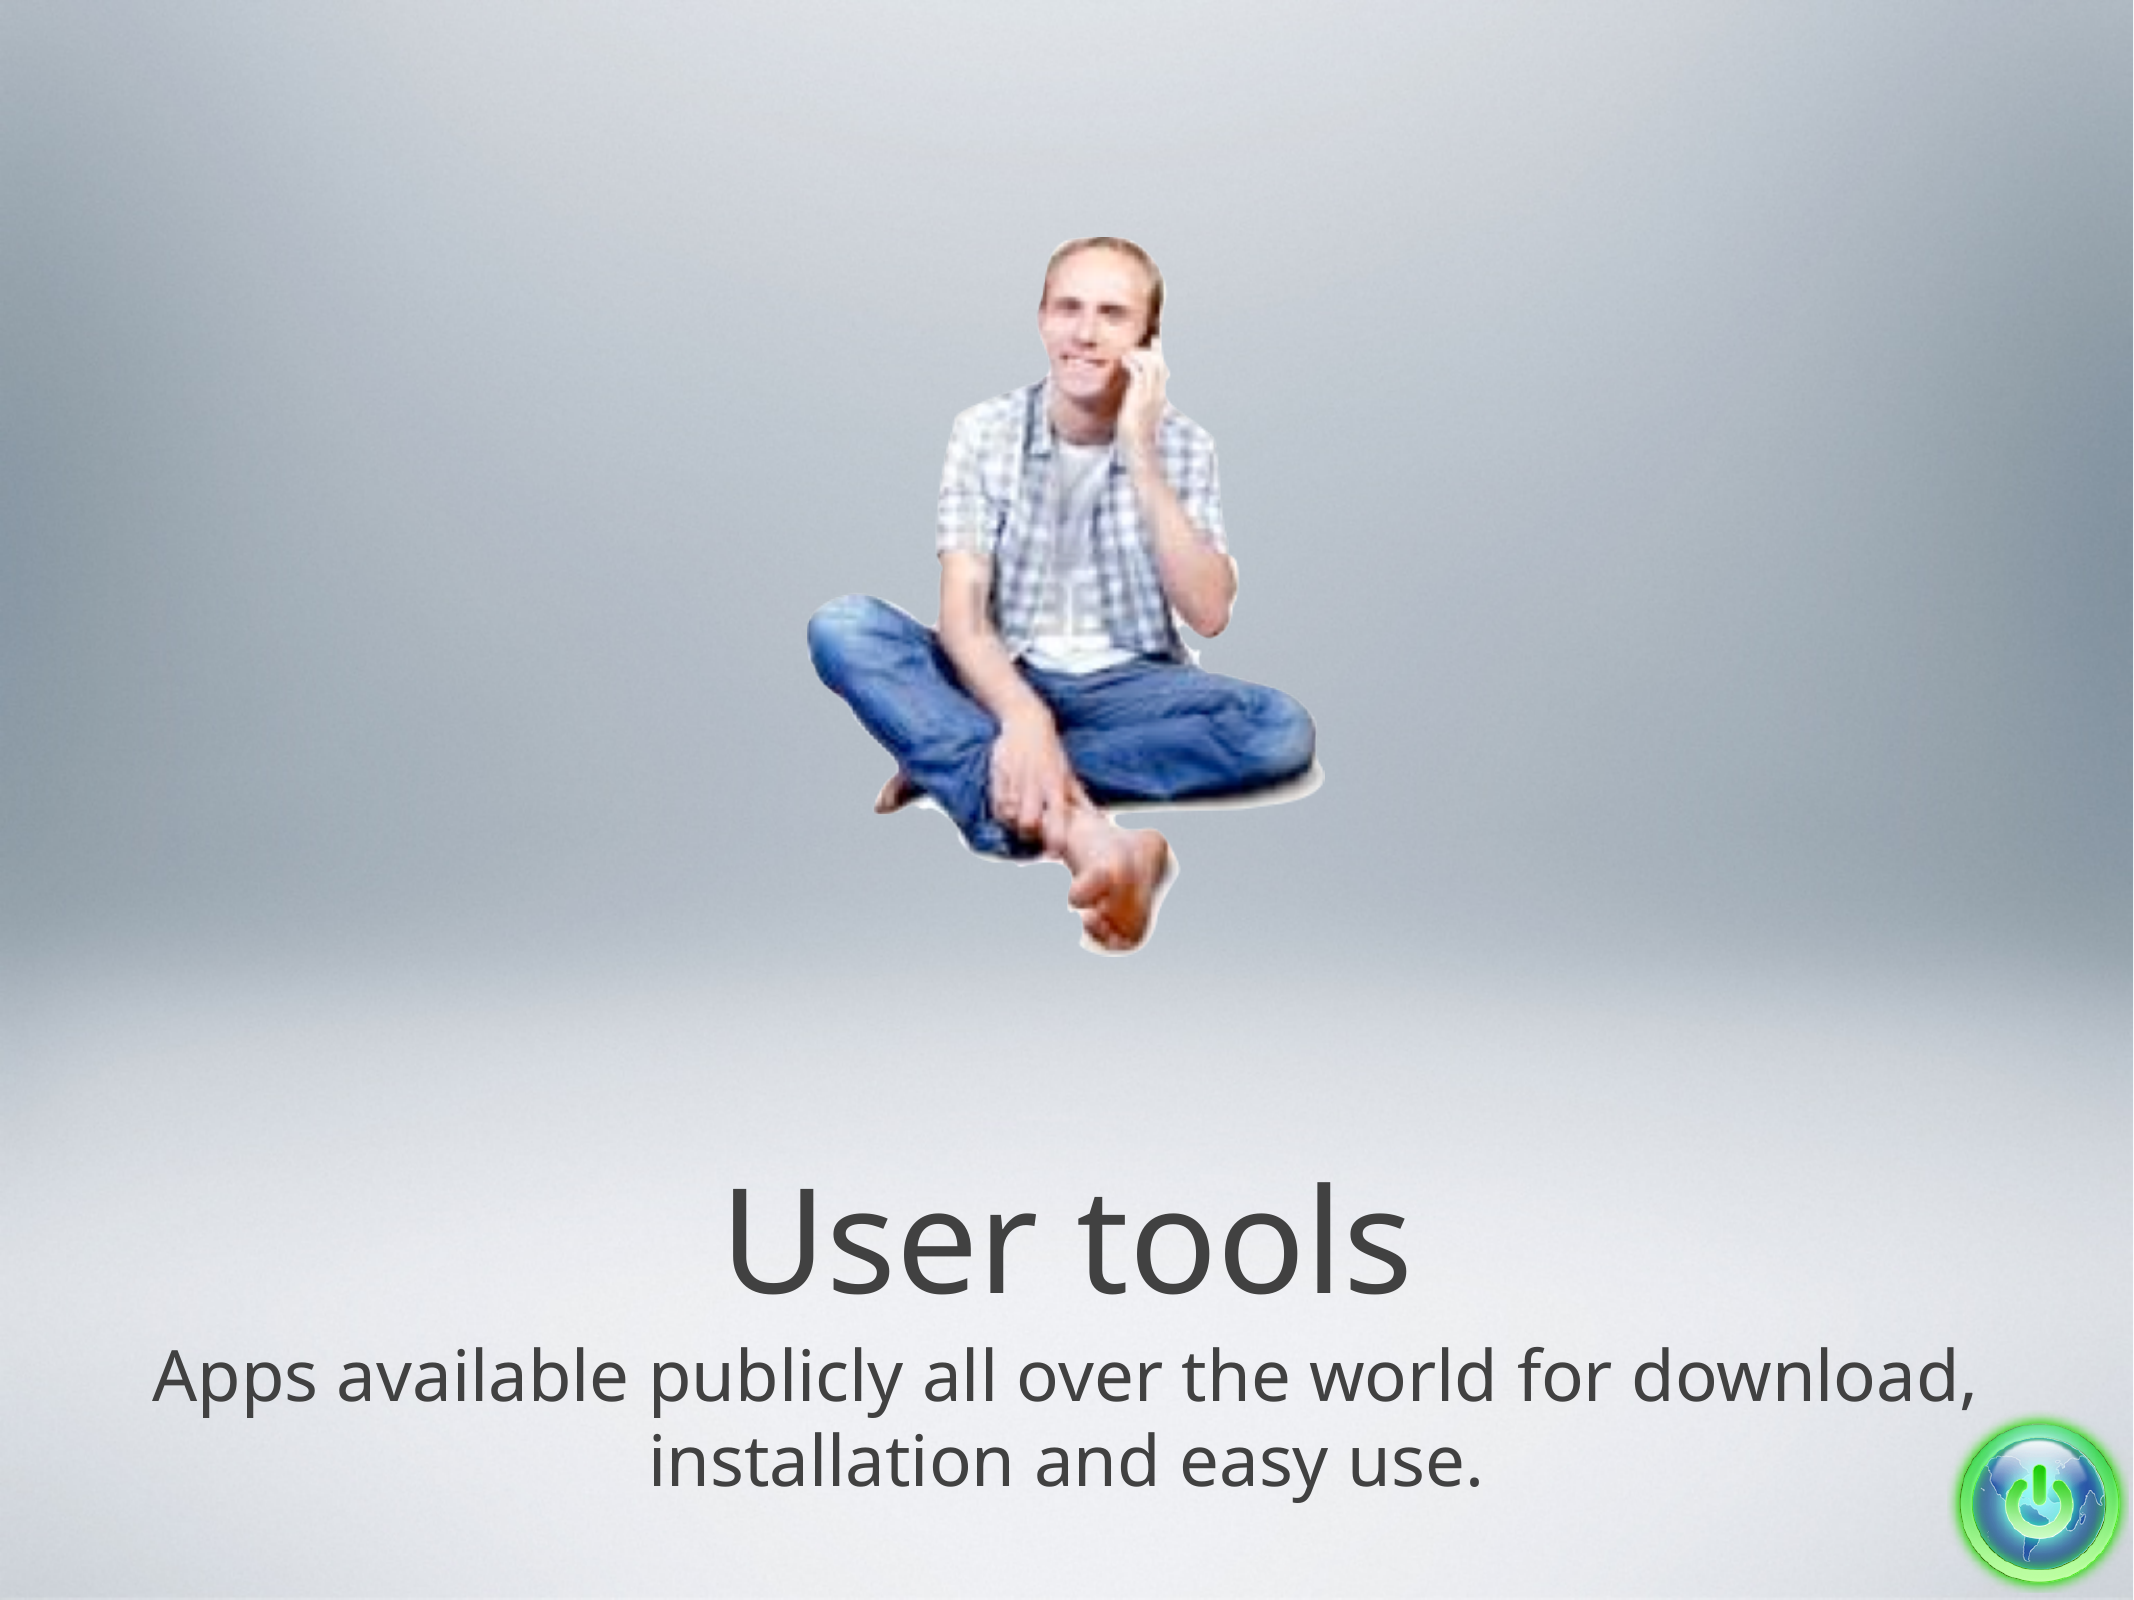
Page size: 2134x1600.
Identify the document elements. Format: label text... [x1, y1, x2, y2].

list Apps available publicly all over the world for download, installation and easy use. [58, 1324, 2075, 1523]
title User tools [58, 1122, 2075, 1324]
picture [0, 0, 2134, 1600]
